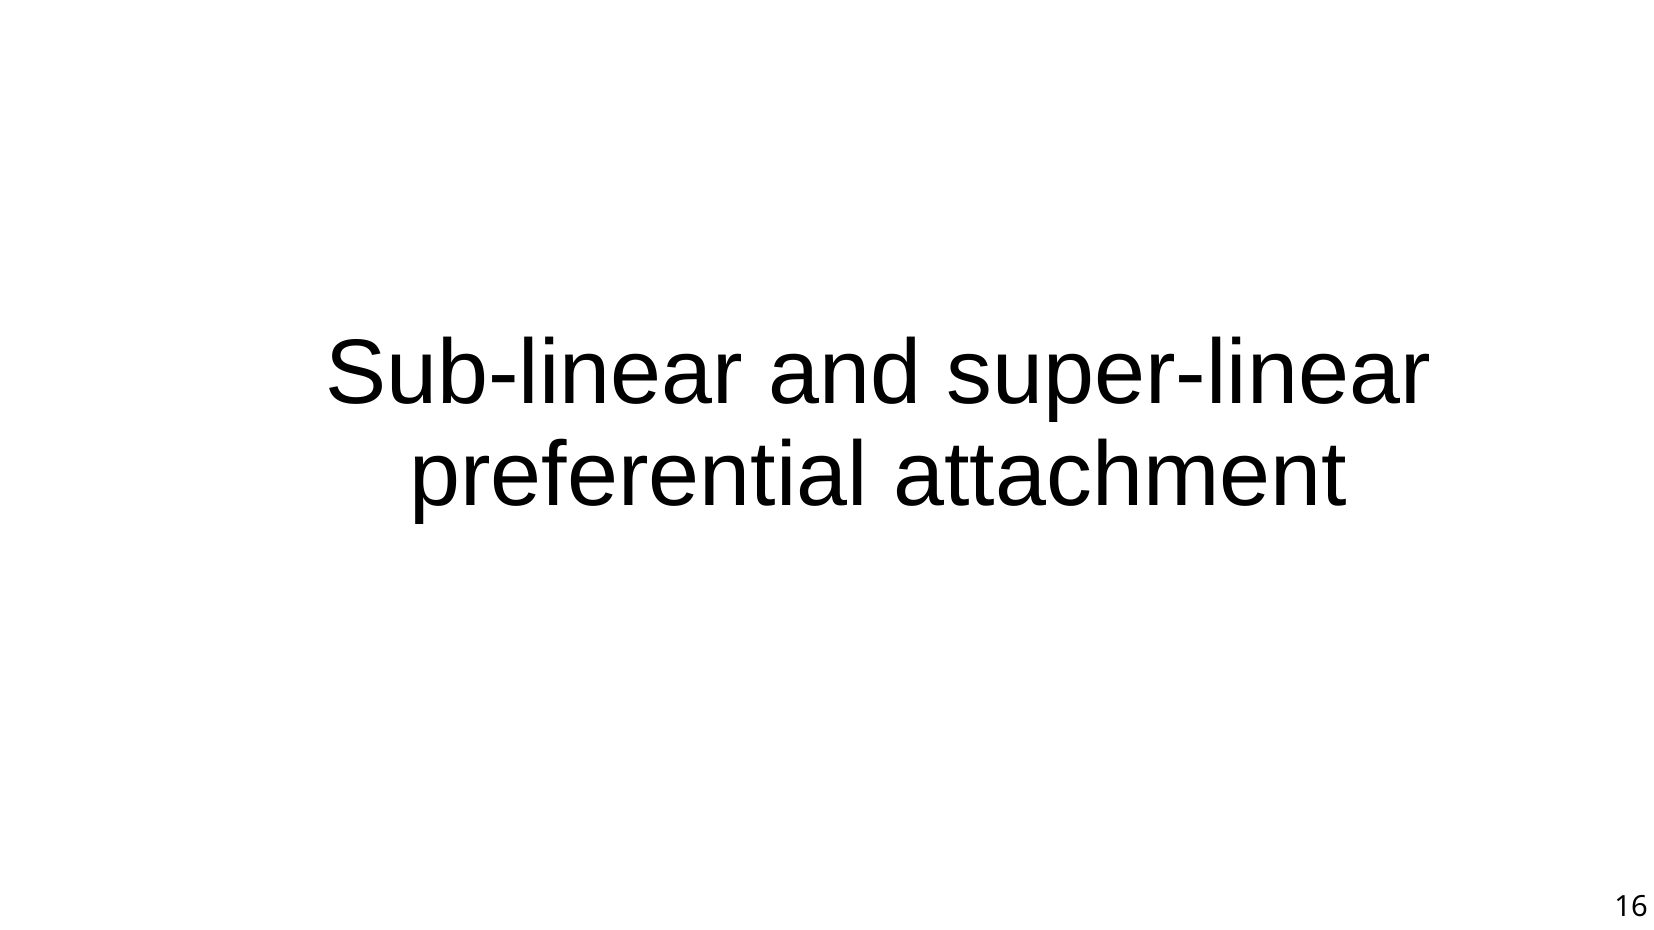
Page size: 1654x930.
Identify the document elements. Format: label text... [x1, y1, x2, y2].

title Sub-linear and super-linear preferential attachment [134, 320, 1623, 526]
